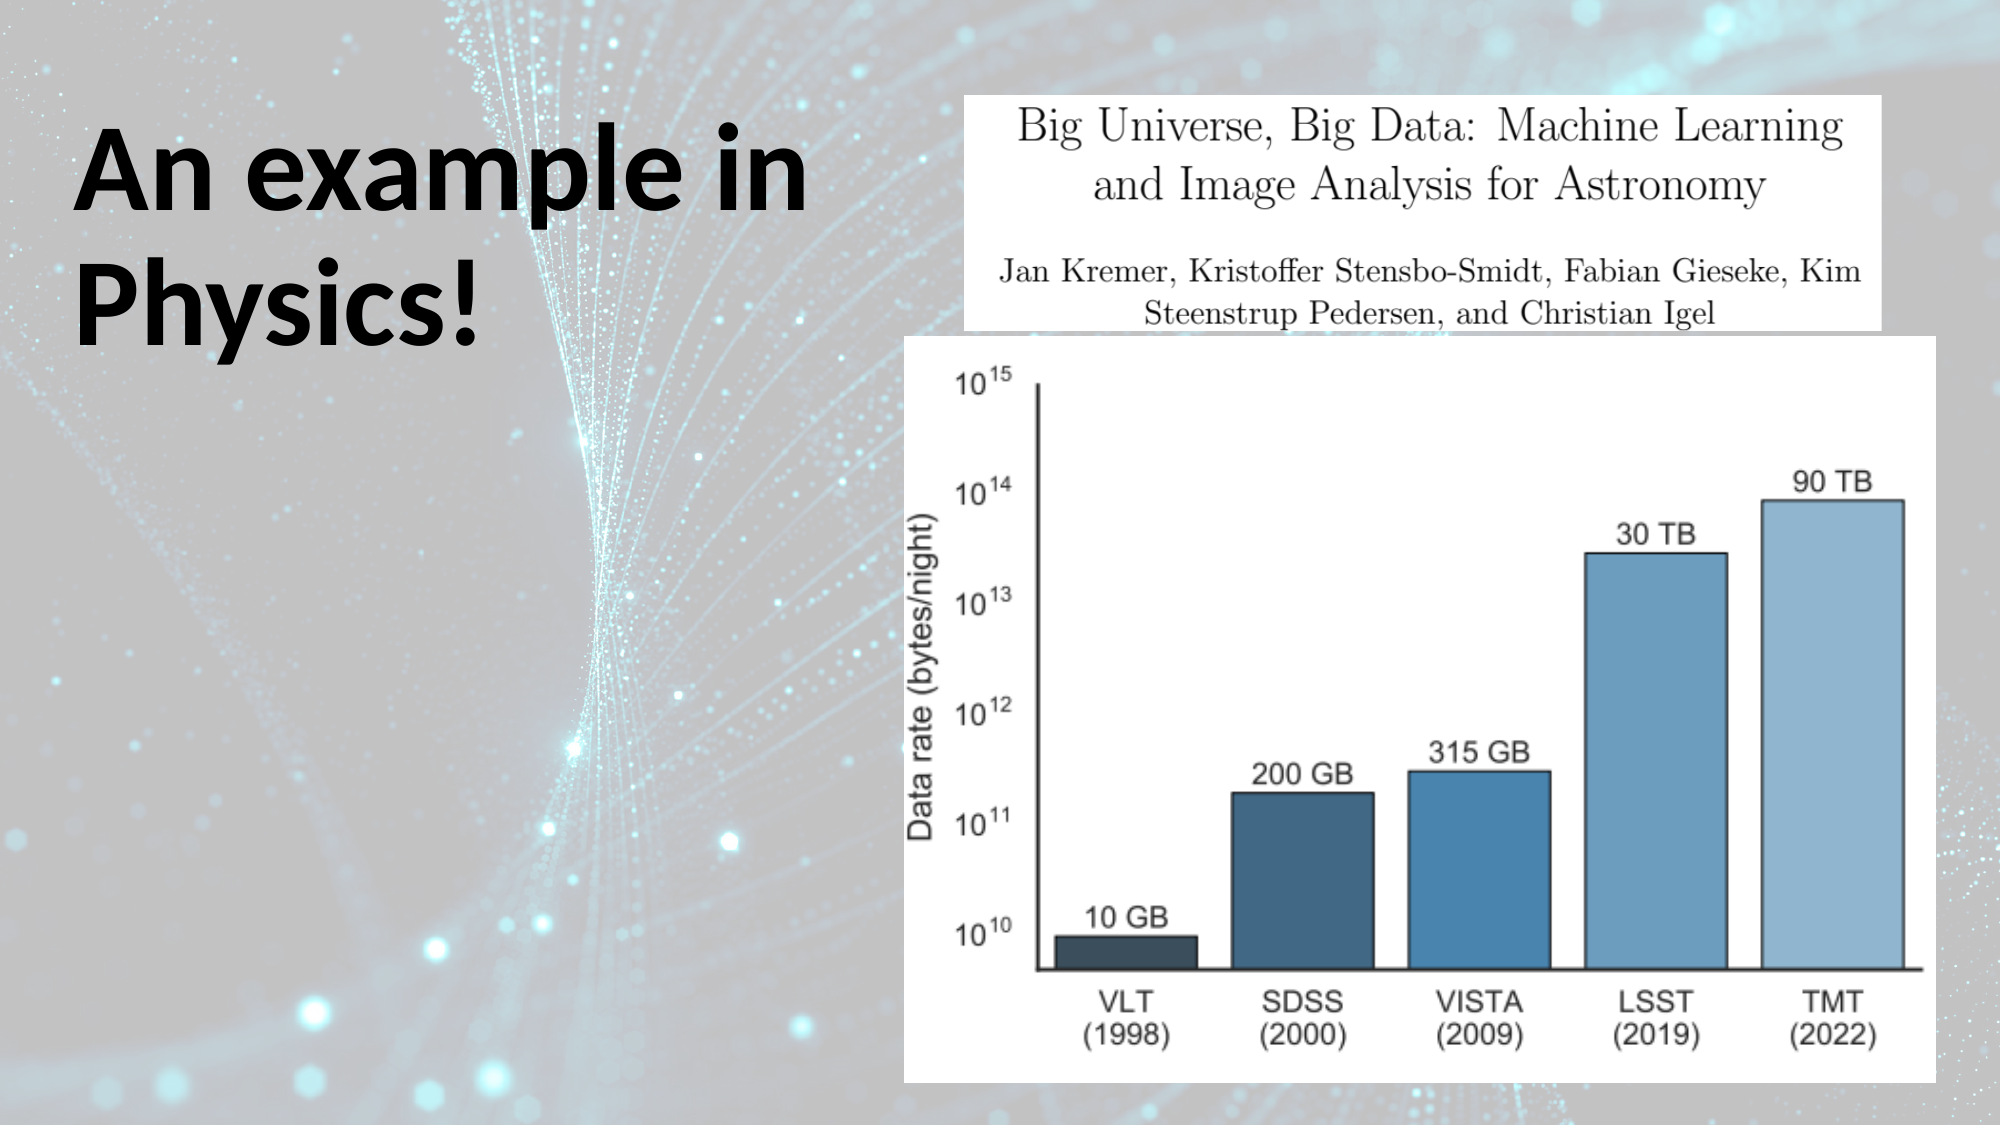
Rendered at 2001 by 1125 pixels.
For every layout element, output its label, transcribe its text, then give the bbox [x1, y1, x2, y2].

picture [904, 336, 1936, 1083]
text_box An example in Physics! [58, 95, 1156, 514]
picture [1156, 95, 1882, 331]
